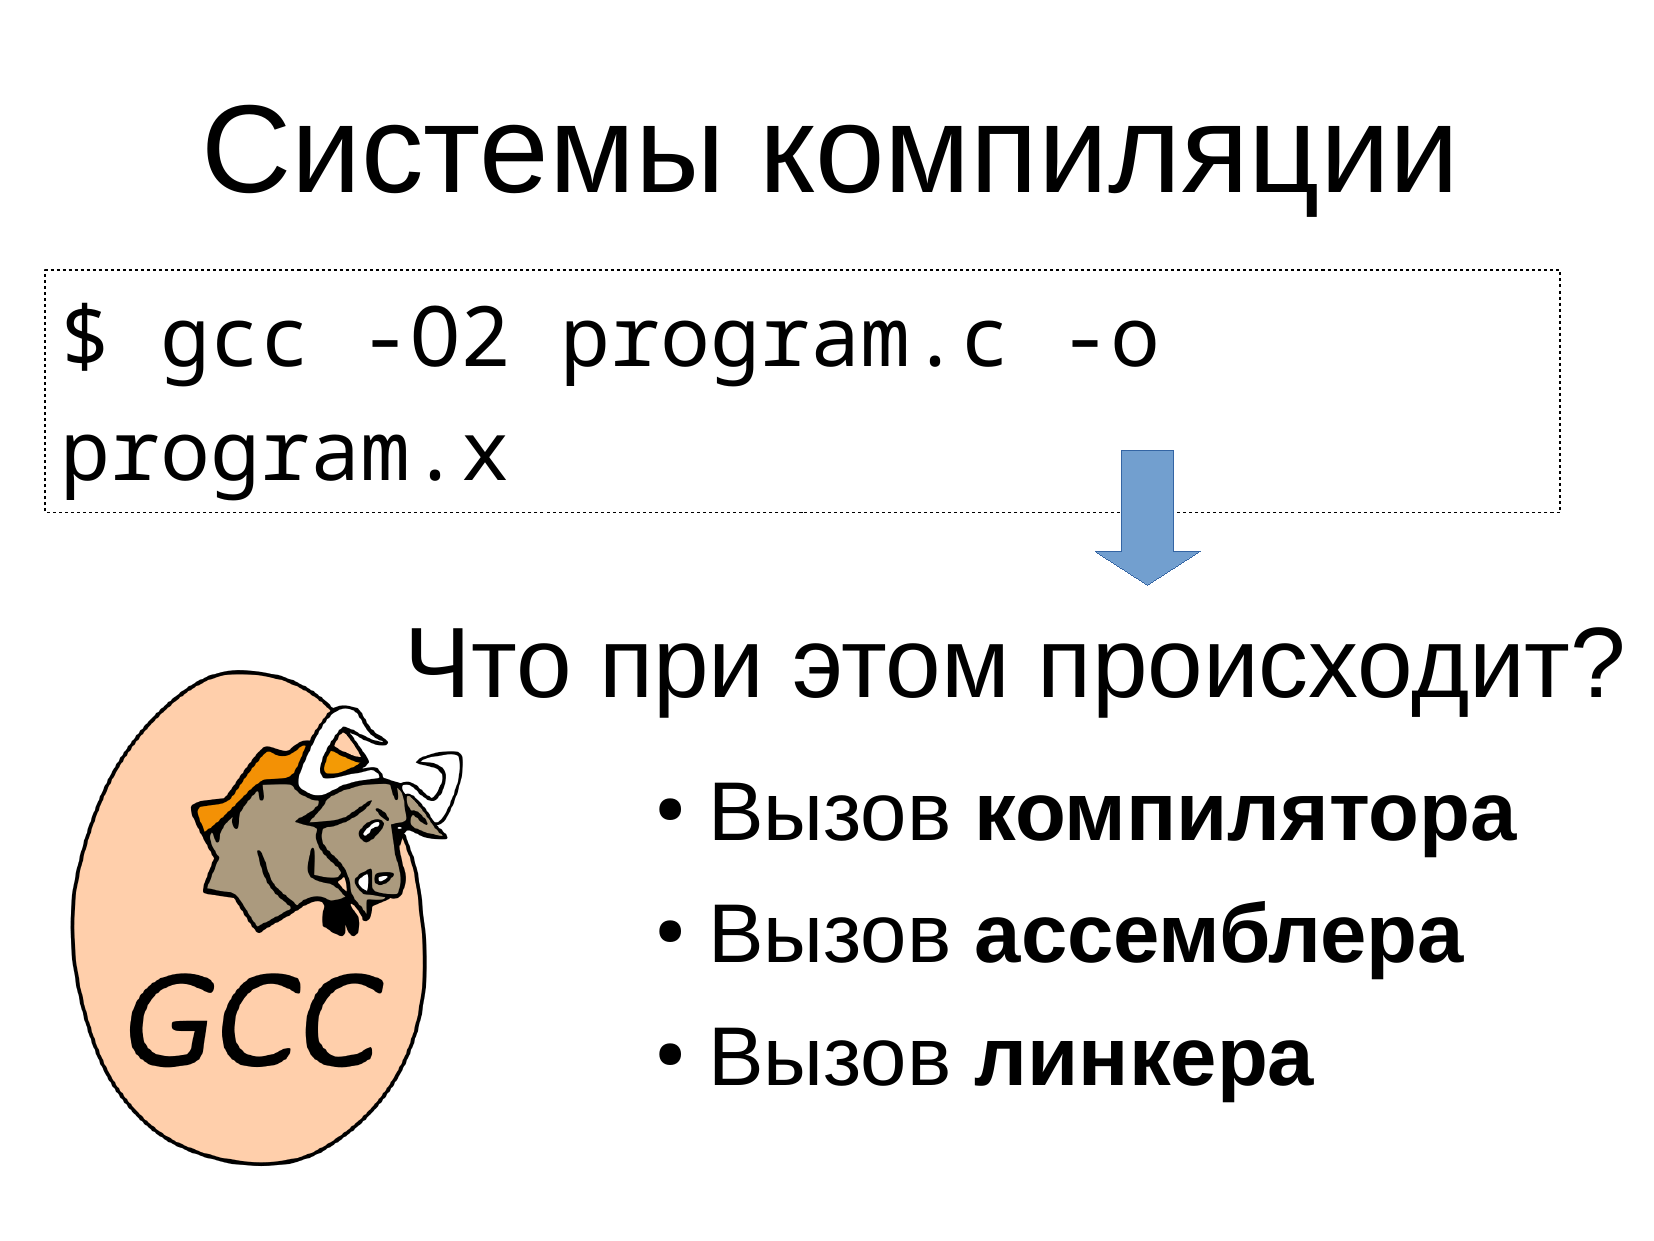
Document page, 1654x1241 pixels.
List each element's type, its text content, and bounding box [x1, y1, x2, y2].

picture [60, 663, 466, 1171]
list Вызов компилятора Вызов ассемблера Вызов линкера [637, 765, 1546, 1180]
text_box Что при этом происходит? [390, 600, 1651, 734]
title Системы компиляции [86, 79, 1576, 220]
text_box $ gcc -O2 program.c -o program.x [45, 270, 1561, 397]
text_box [1095, 450, 1201, 586]
